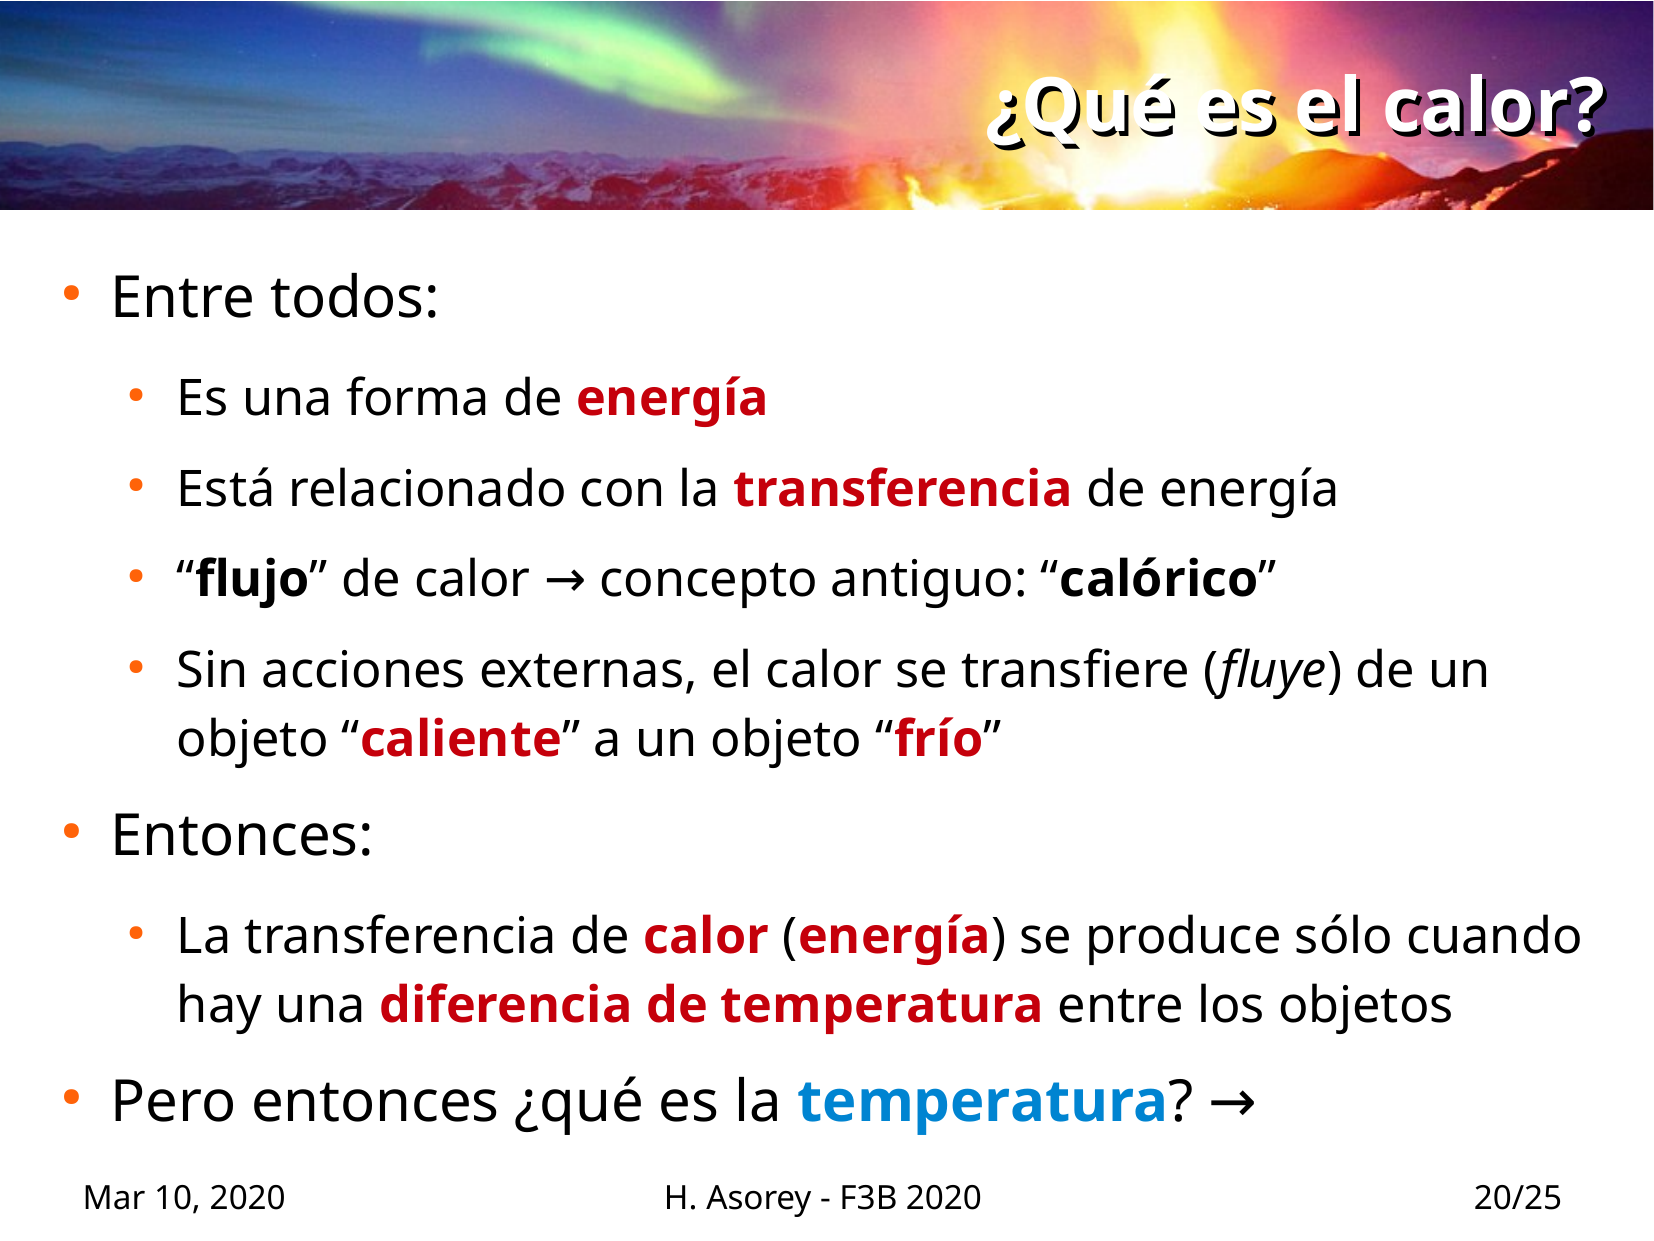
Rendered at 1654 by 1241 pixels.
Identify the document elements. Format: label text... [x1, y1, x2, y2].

list Entre todos: Es una forma de energía Está relacionado con la transferencia de energía “flujo” de calor → concepto antiguo: “calórico” Sin acciones externas, el calor se transfiere (fluye) de un objeto “caliente” a un objeto “frío” Entonces: La transferencia de calor (energía) se produce sólo cuando hay una diferencia de temperatura entre los objetos Pero entonces ¿qué es la temperatura? → [45, 255, 1606, 1156]
picture [0, 1, 1654, 210]
title ¿Qué es el calor? [45, 15, 1606, 191]
